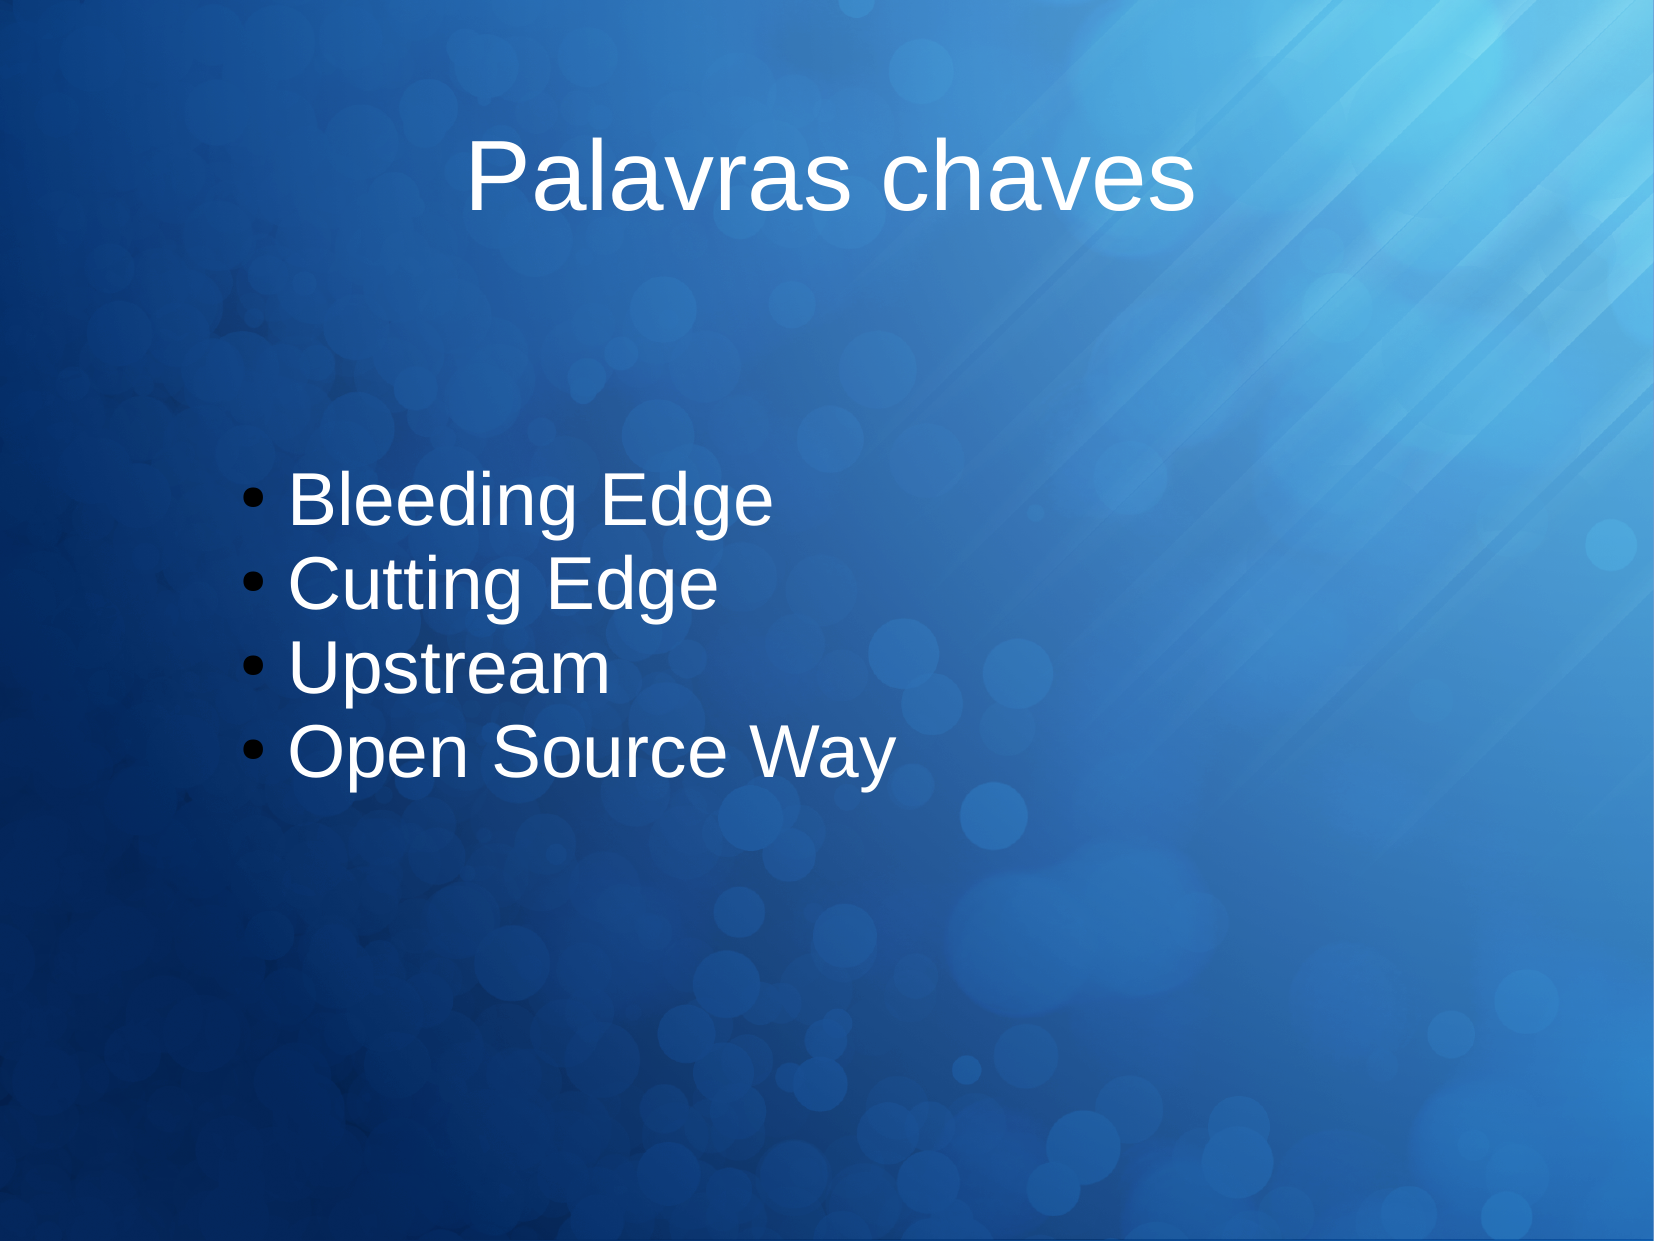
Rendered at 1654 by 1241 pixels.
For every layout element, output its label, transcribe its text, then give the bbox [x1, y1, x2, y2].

text_box Bleeding Edge Cutting Edge Upstream Open Source Way [225, 450, 912, 801]
text_box Palavras chaves [450, 112, 1214, 240]
picture [0, 0, 1654, 1241]
